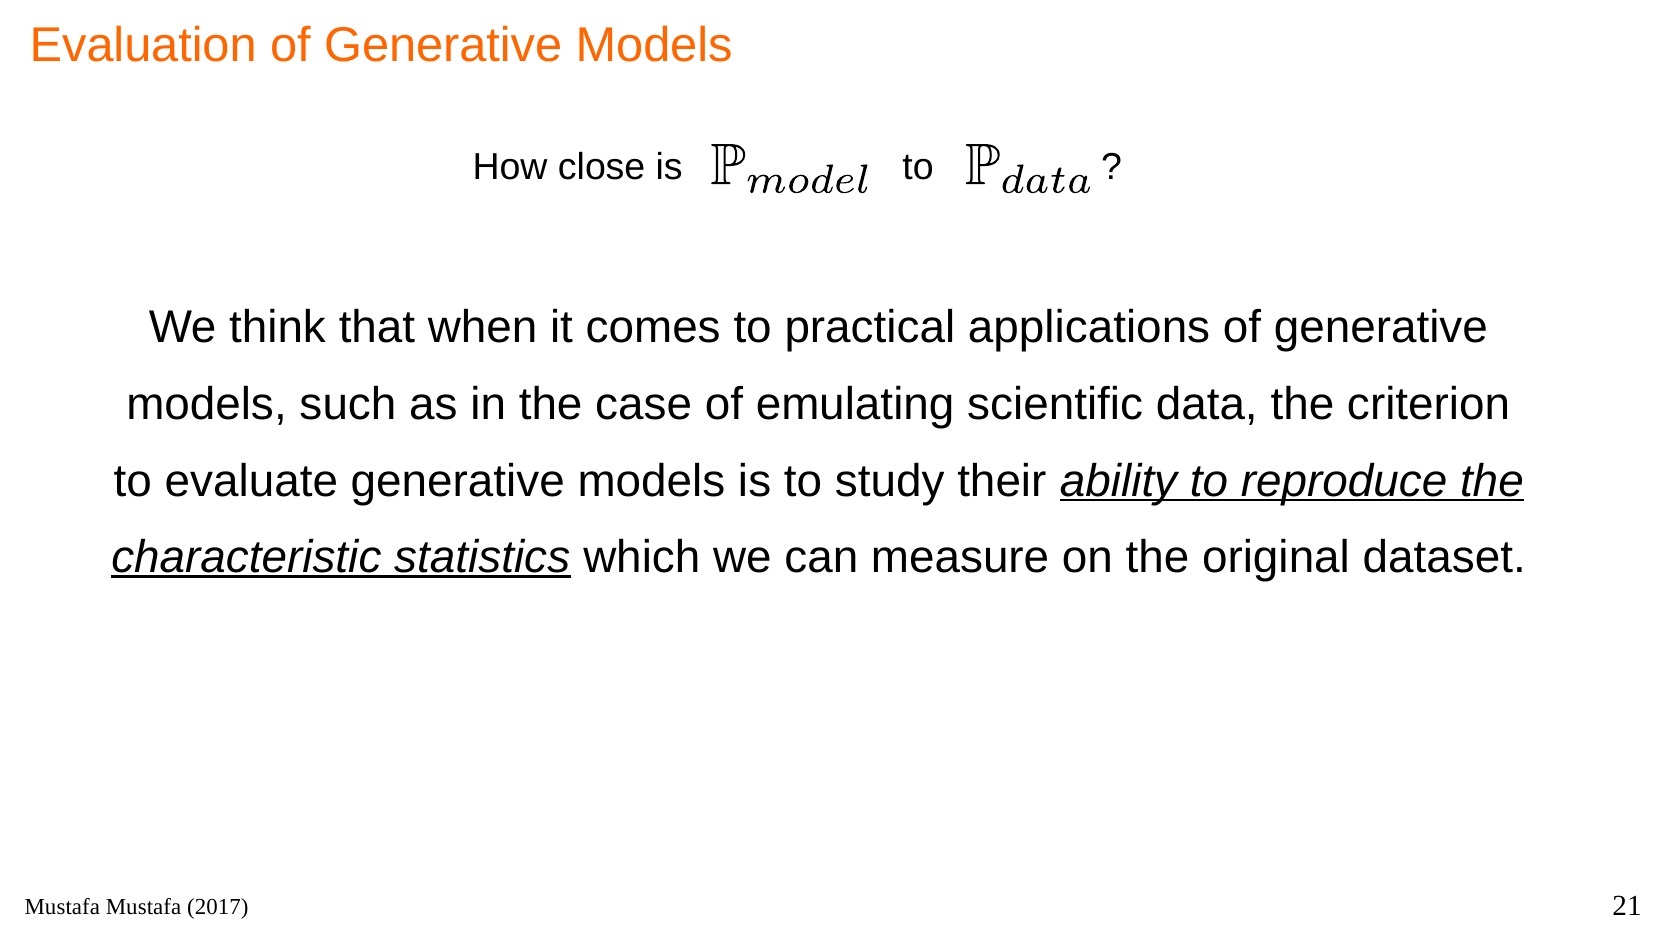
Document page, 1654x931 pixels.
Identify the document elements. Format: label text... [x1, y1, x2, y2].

title Evaluation of Generative Models [29, 15, 1621, 74]
text_box We think that when it comes to practical applications of generative models, such as in the case of emulating scientific data, the criterion to evaluate generative models is to study their ability to reproduce the characteristic statistics which we can measure on the original dataset. [96, 267, 1558, 642]
text_box How close is to ? [457, 138, 1149, 196]
